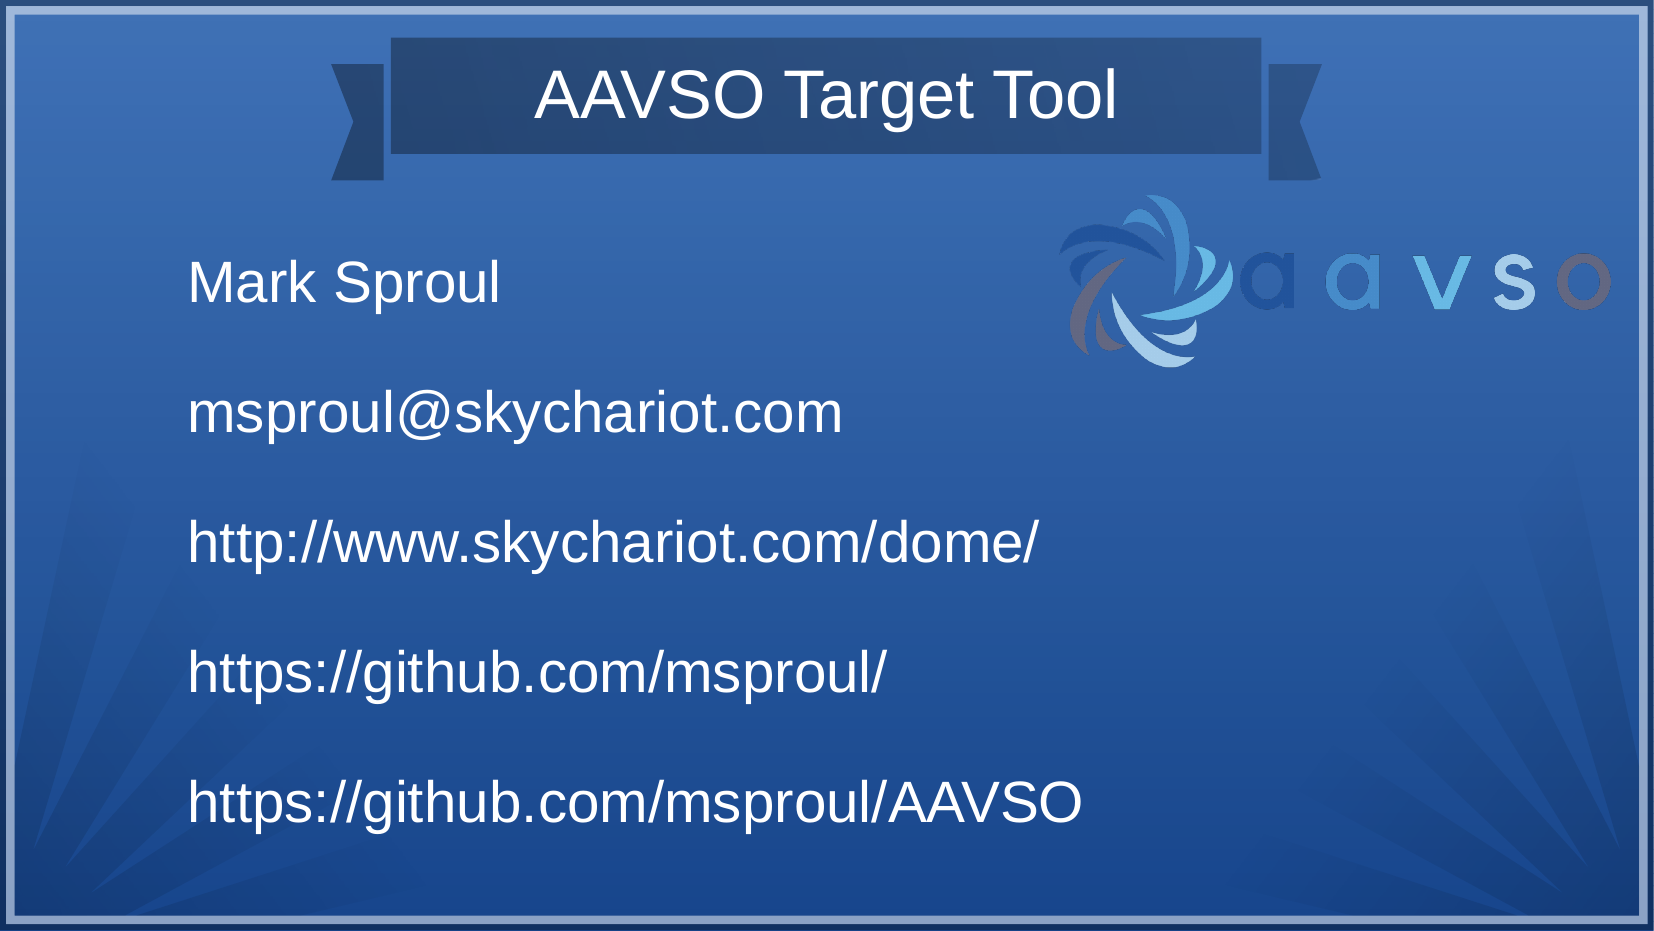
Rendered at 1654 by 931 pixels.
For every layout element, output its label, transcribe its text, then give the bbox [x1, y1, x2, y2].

title AAVSO Target Tool [389, 35, 1264, 154]
subtitle Mark Sproul msproul@skychariot.com http://www.skychariot.com/dome/ https://github.com/msproul/ https://github.com/msproul/AAVSO [187, 246, 1201, 839]
picture [1050, 187, 1613, 376]
